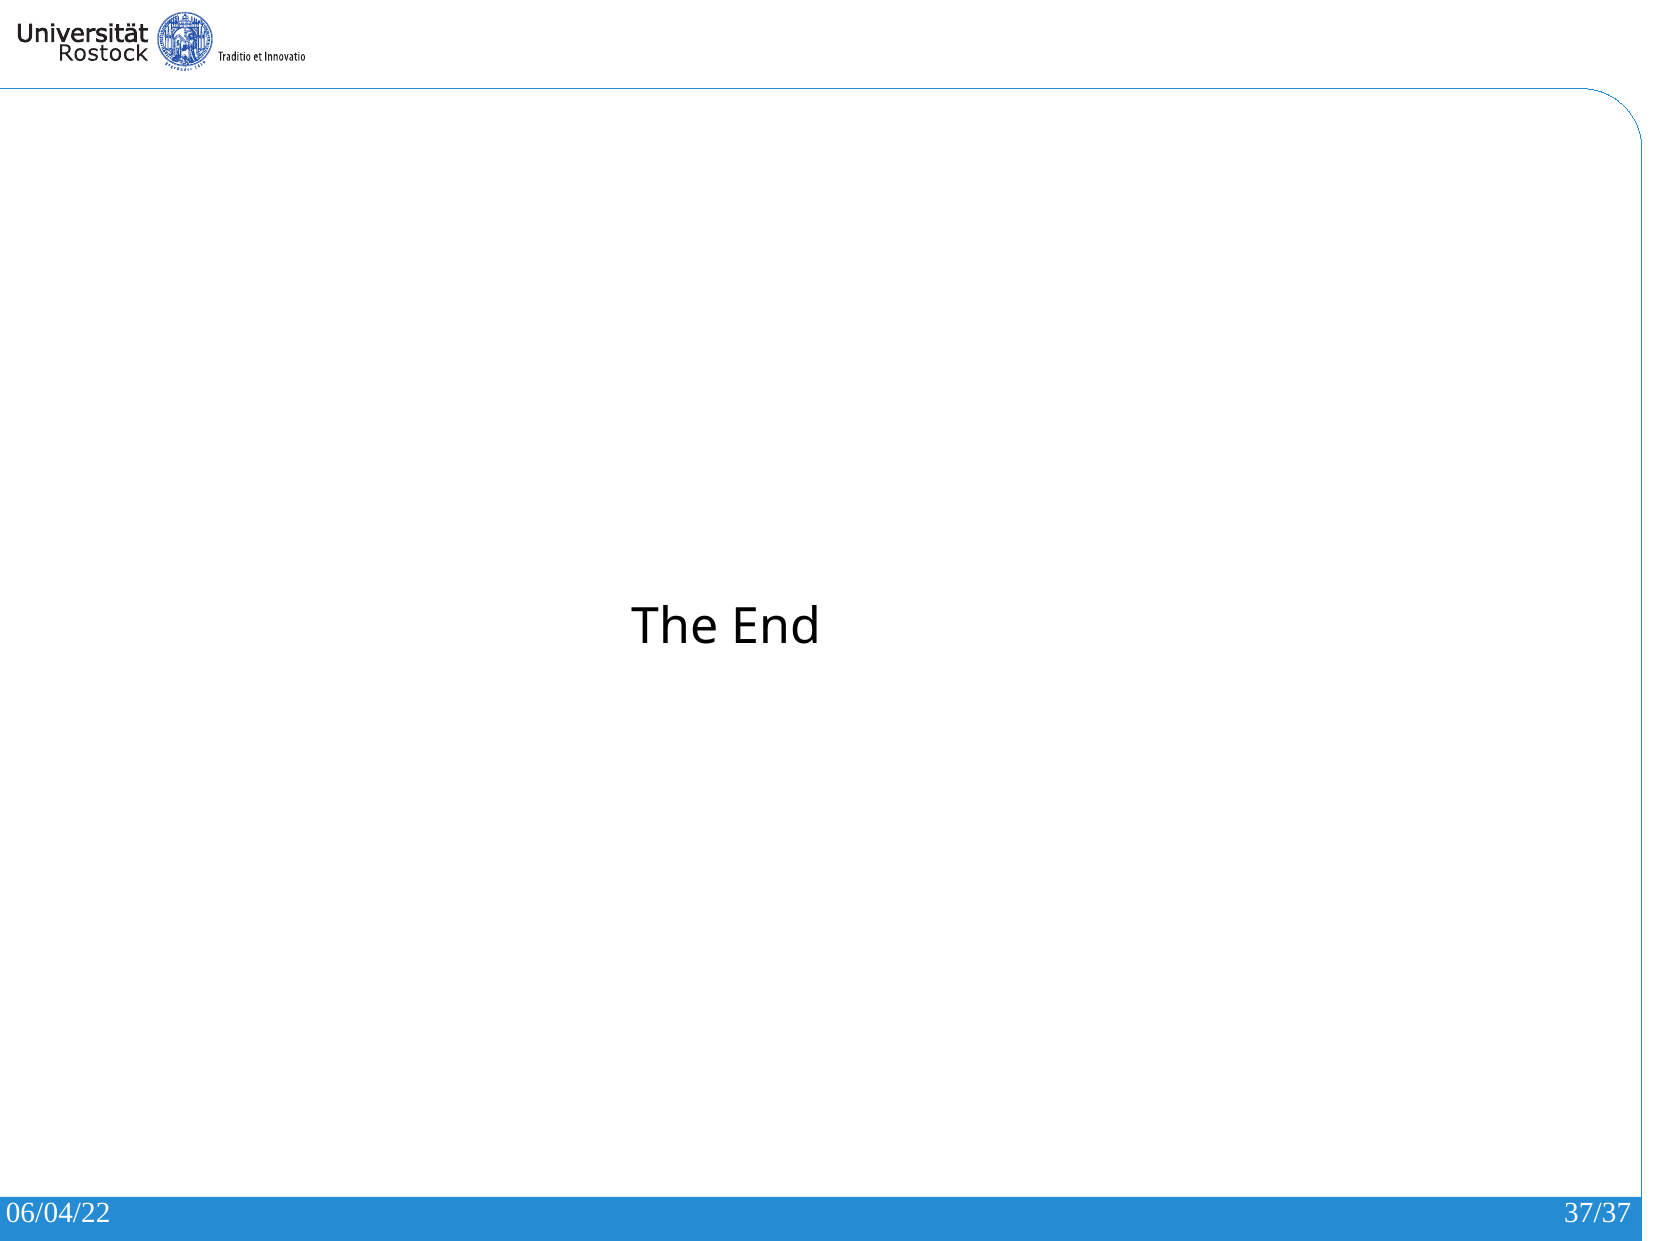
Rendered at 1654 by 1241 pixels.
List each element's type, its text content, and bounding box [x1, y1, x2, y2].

list The End [561, 531, 1642, 1187]
